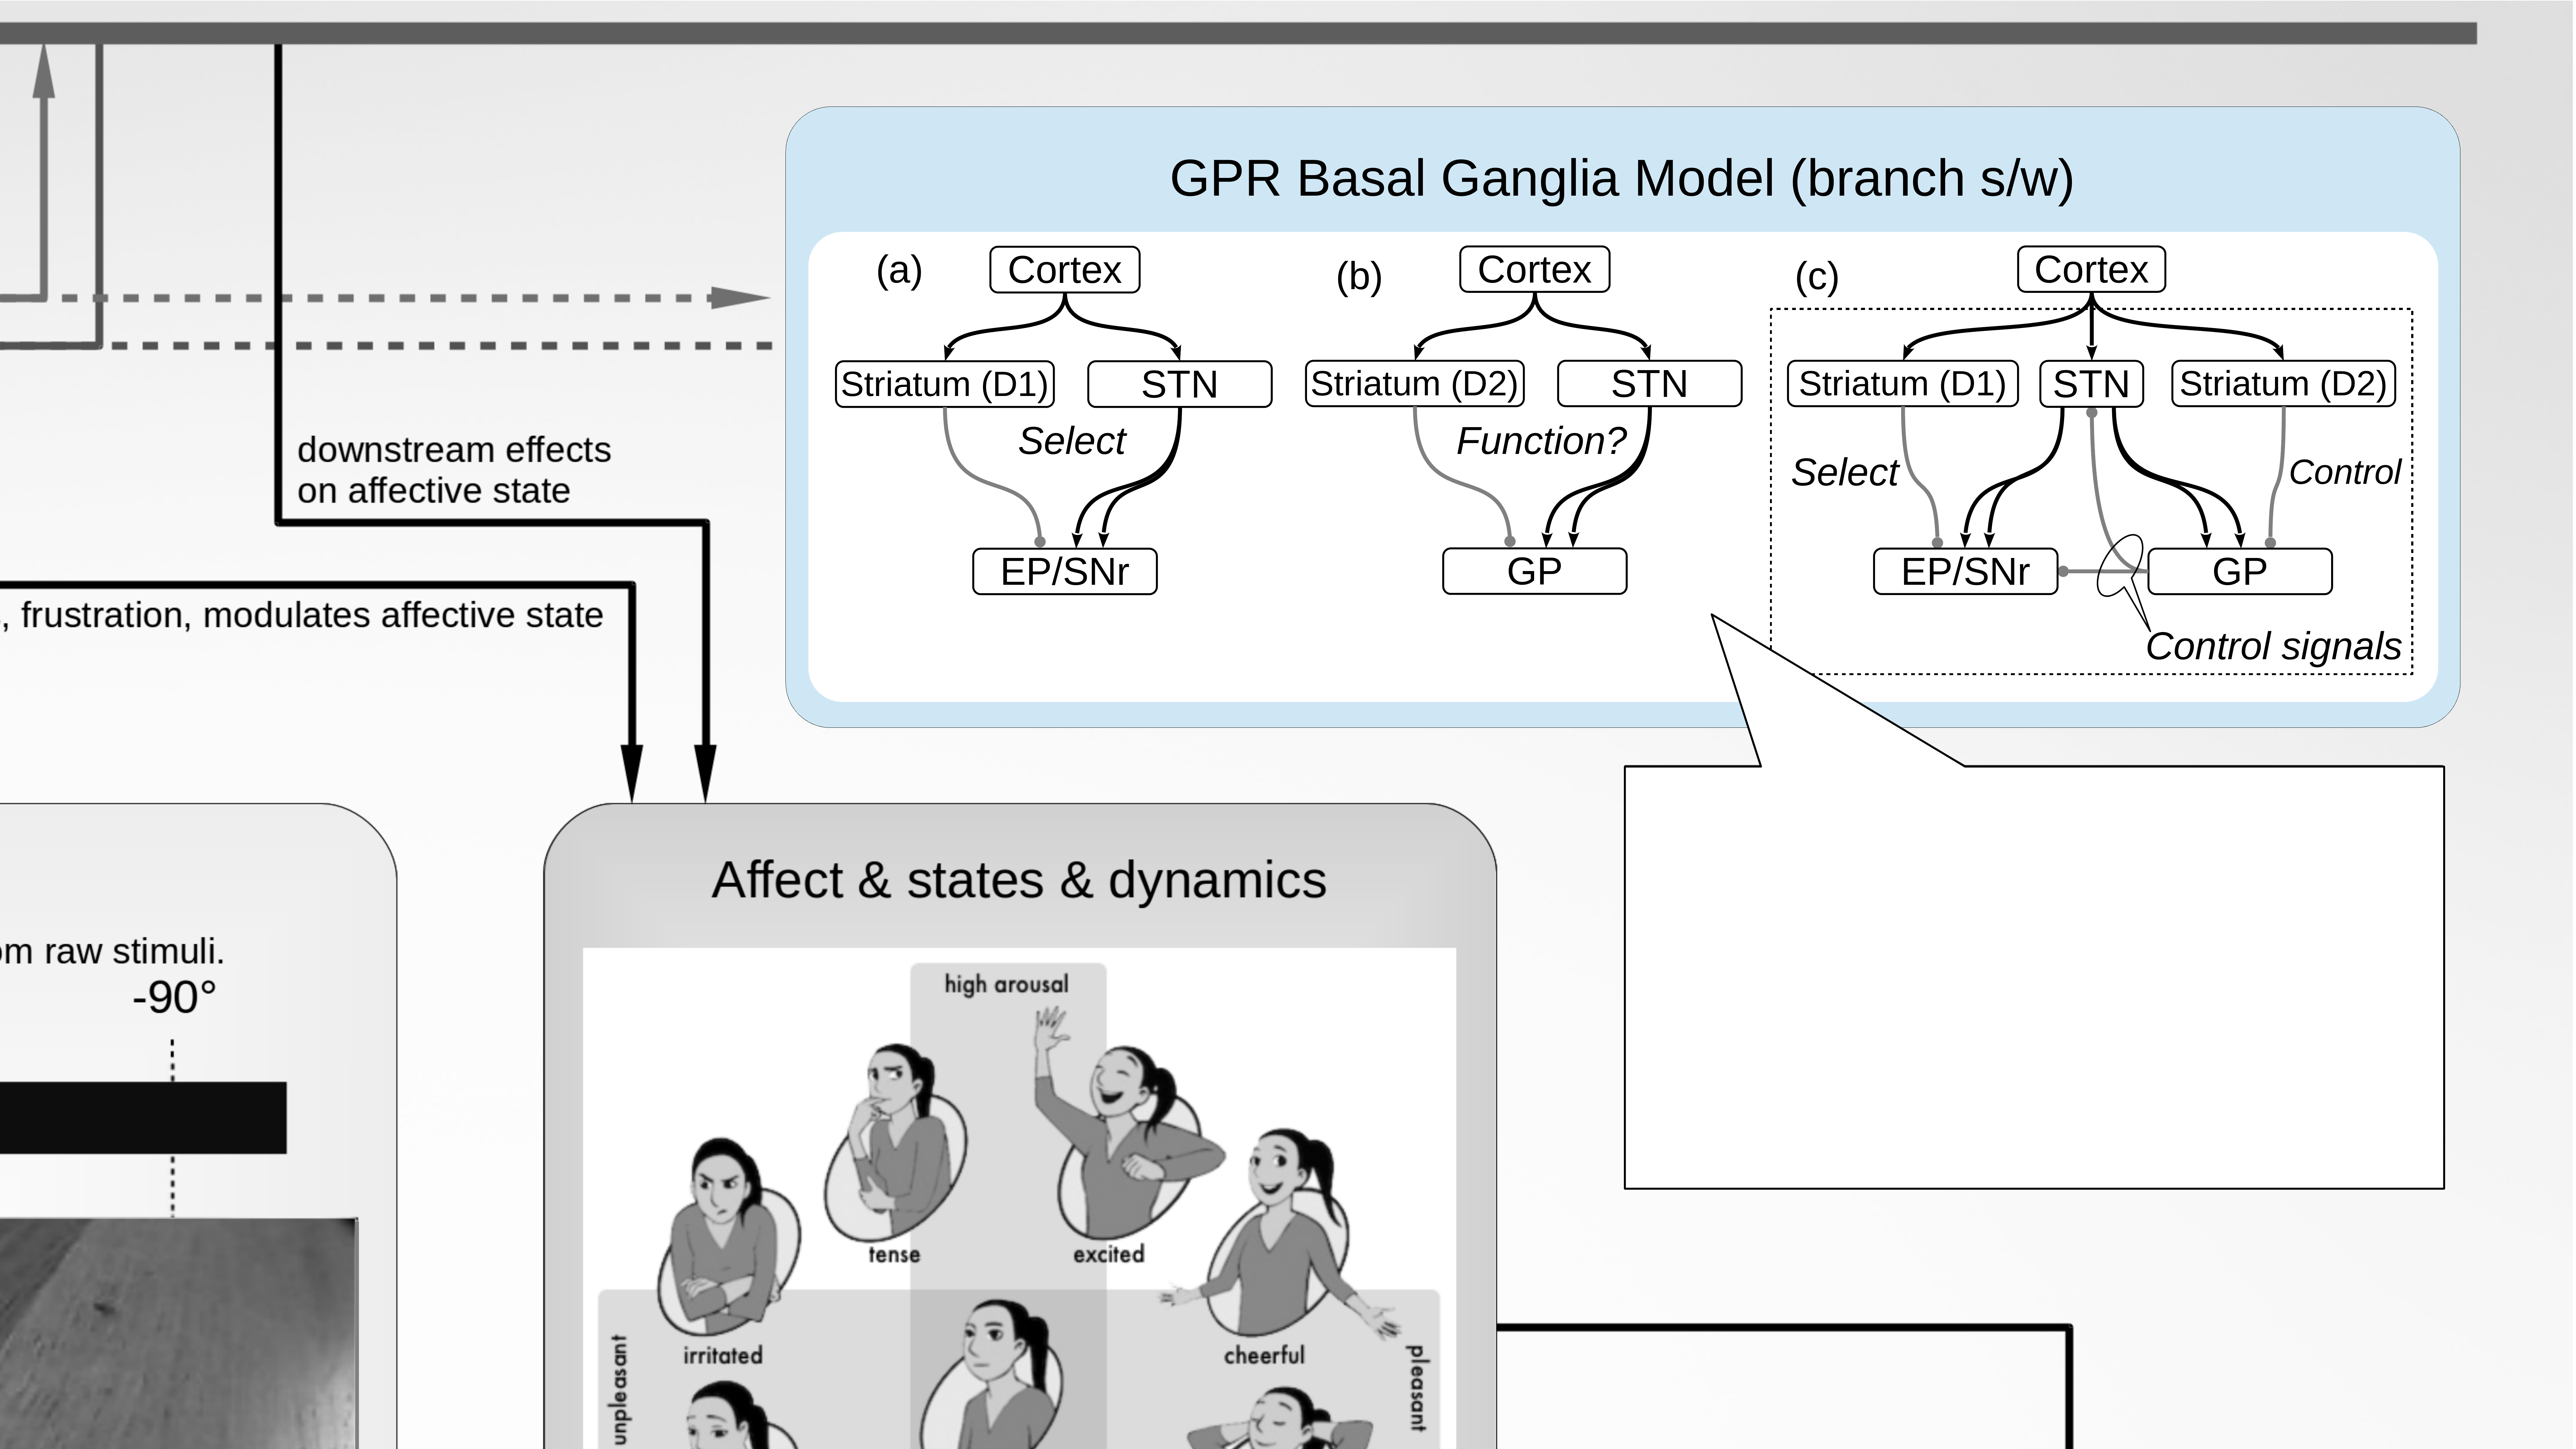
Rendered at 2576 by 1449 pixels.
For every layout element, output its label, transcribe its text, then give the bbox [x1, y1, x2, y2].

text_box (c) [1726, 253, 1910, 299]
text_box EP/SNr [973, 549, 1157, 594]
text_box Function? [1450, 417, 1634, 464]
picture [0, 0, 2576, 1449]
text_box Select [980, 417, 1164, 464]
text_box (b) [1268, 253, 1452, 299]
text_box Cortex [2018, 246, 2166, 292]
text_box Striatum (D2) [2172, 361, 2395, 406]
text_box STN [1558, 361, 1742, 406]
text_box STN [2040, 361, 2144, 407]
text_box Striatum (D2) [1306, 361, 1524, 406]
text_box GP [2148, 549, 2332, 594]
text_box GPR Basal Ganglia Model (branch s/w) [785, 107, 2460, 728]
text_box [808, 232, 2444, 1189]
text_box GP [1443, 548, 1627, 594]
text_box Control [2276, 449, 2415, 495]
text_box Cortex [1460, 246, 1610, 292]
text_box (a) [808, 246, 992, 292]
text_box Select [1776, 449, 1914, 495]
text_box Control signals [2182, 641, 2190, 657]
text_box Control signals [2357, 649, 2366, 657]
text_box EP/SNr [1874, 548, 2058, 594]
text_box Cortex [991, 246, 1140, 293]
text_box Striatum (D1) [1788, 361, 2018, 406]
text_box Control signals [2182, 623, 2366, 669]
text_box Striatum (D1) [836, 361, 1054, 407]
text_box STN [1088, 361, 1272, 407]
